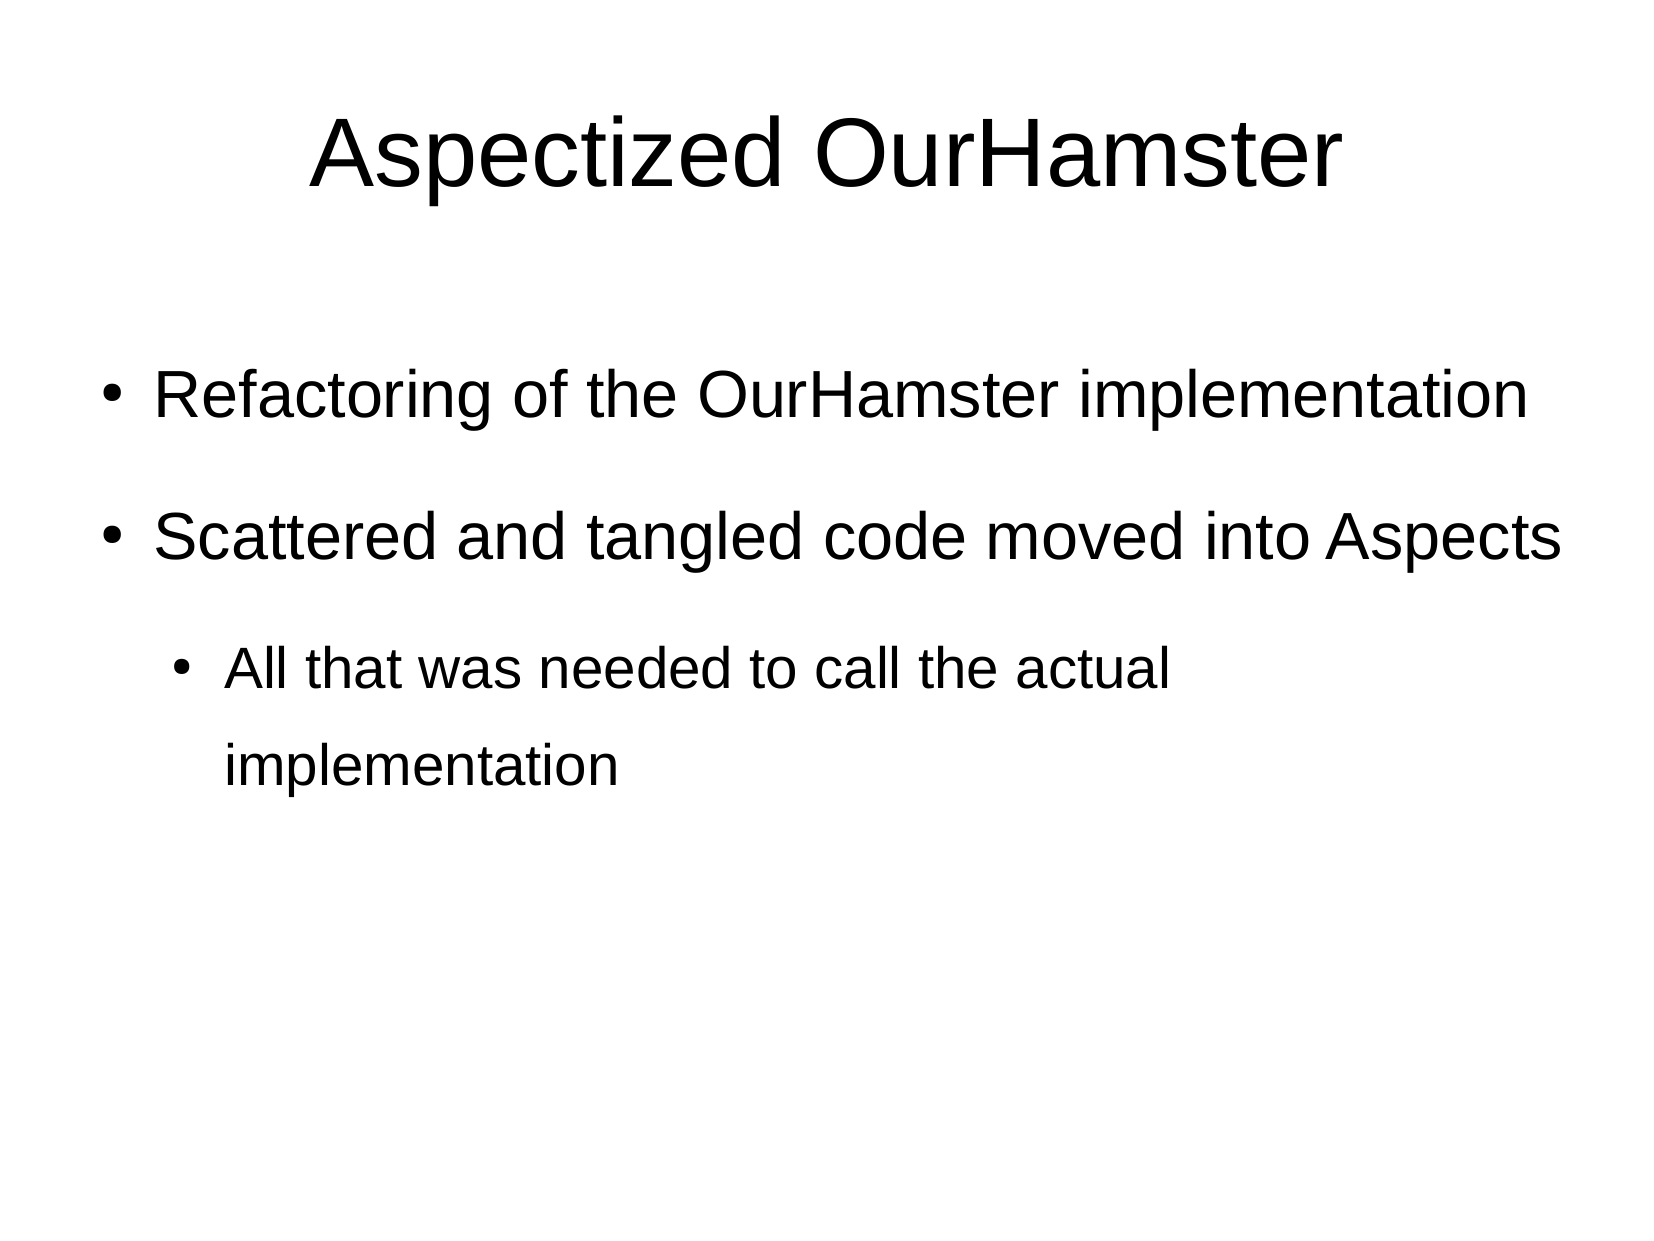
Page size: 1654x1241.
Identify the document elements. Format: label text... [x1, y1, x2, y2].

title Aspectized OurHamster [82, 49, 1571, 257]
list Refactoring of the OurHamster implementation Scattered and tangled code moved into Aspects All that was needed to call the actual implementation [82, 319, 1571, 1139]
